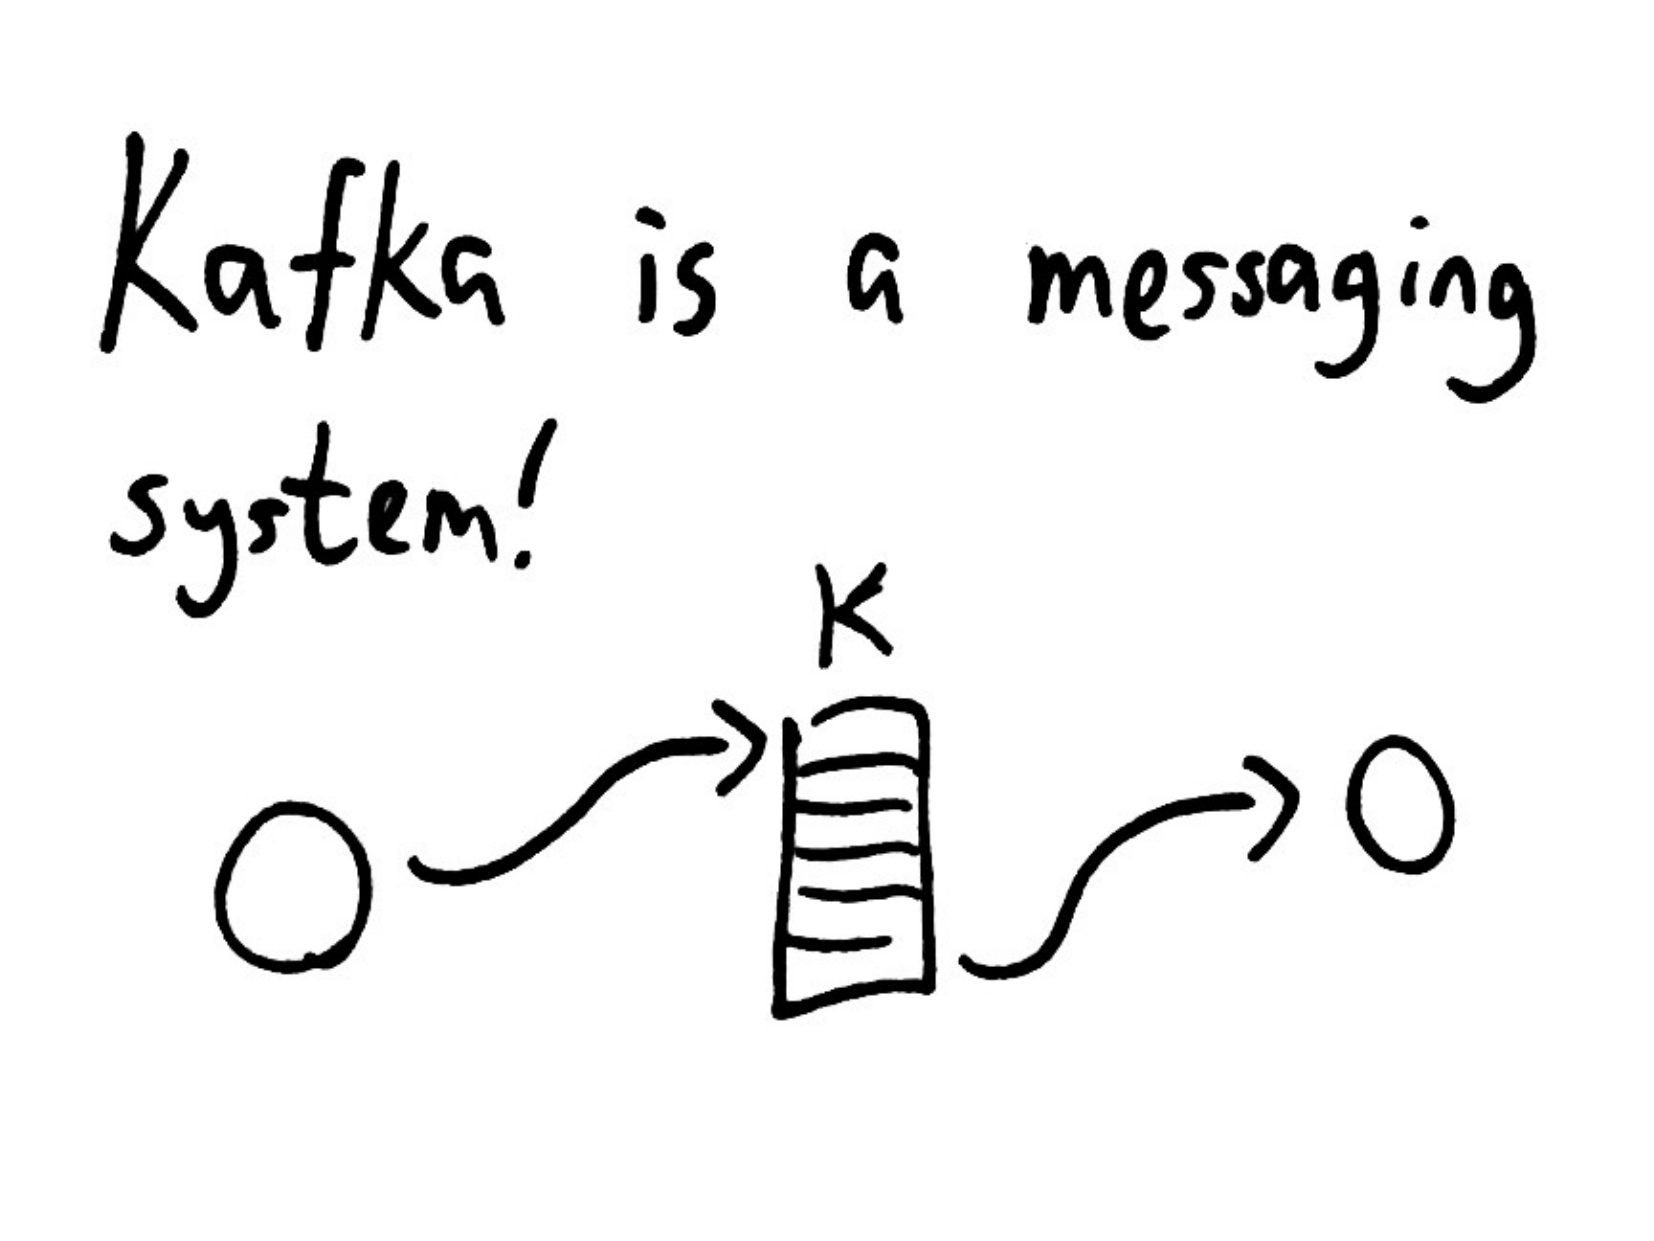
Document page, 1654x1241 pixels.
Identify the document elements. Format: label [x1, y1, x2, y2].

picture [0, 61, 1654, 1171]
